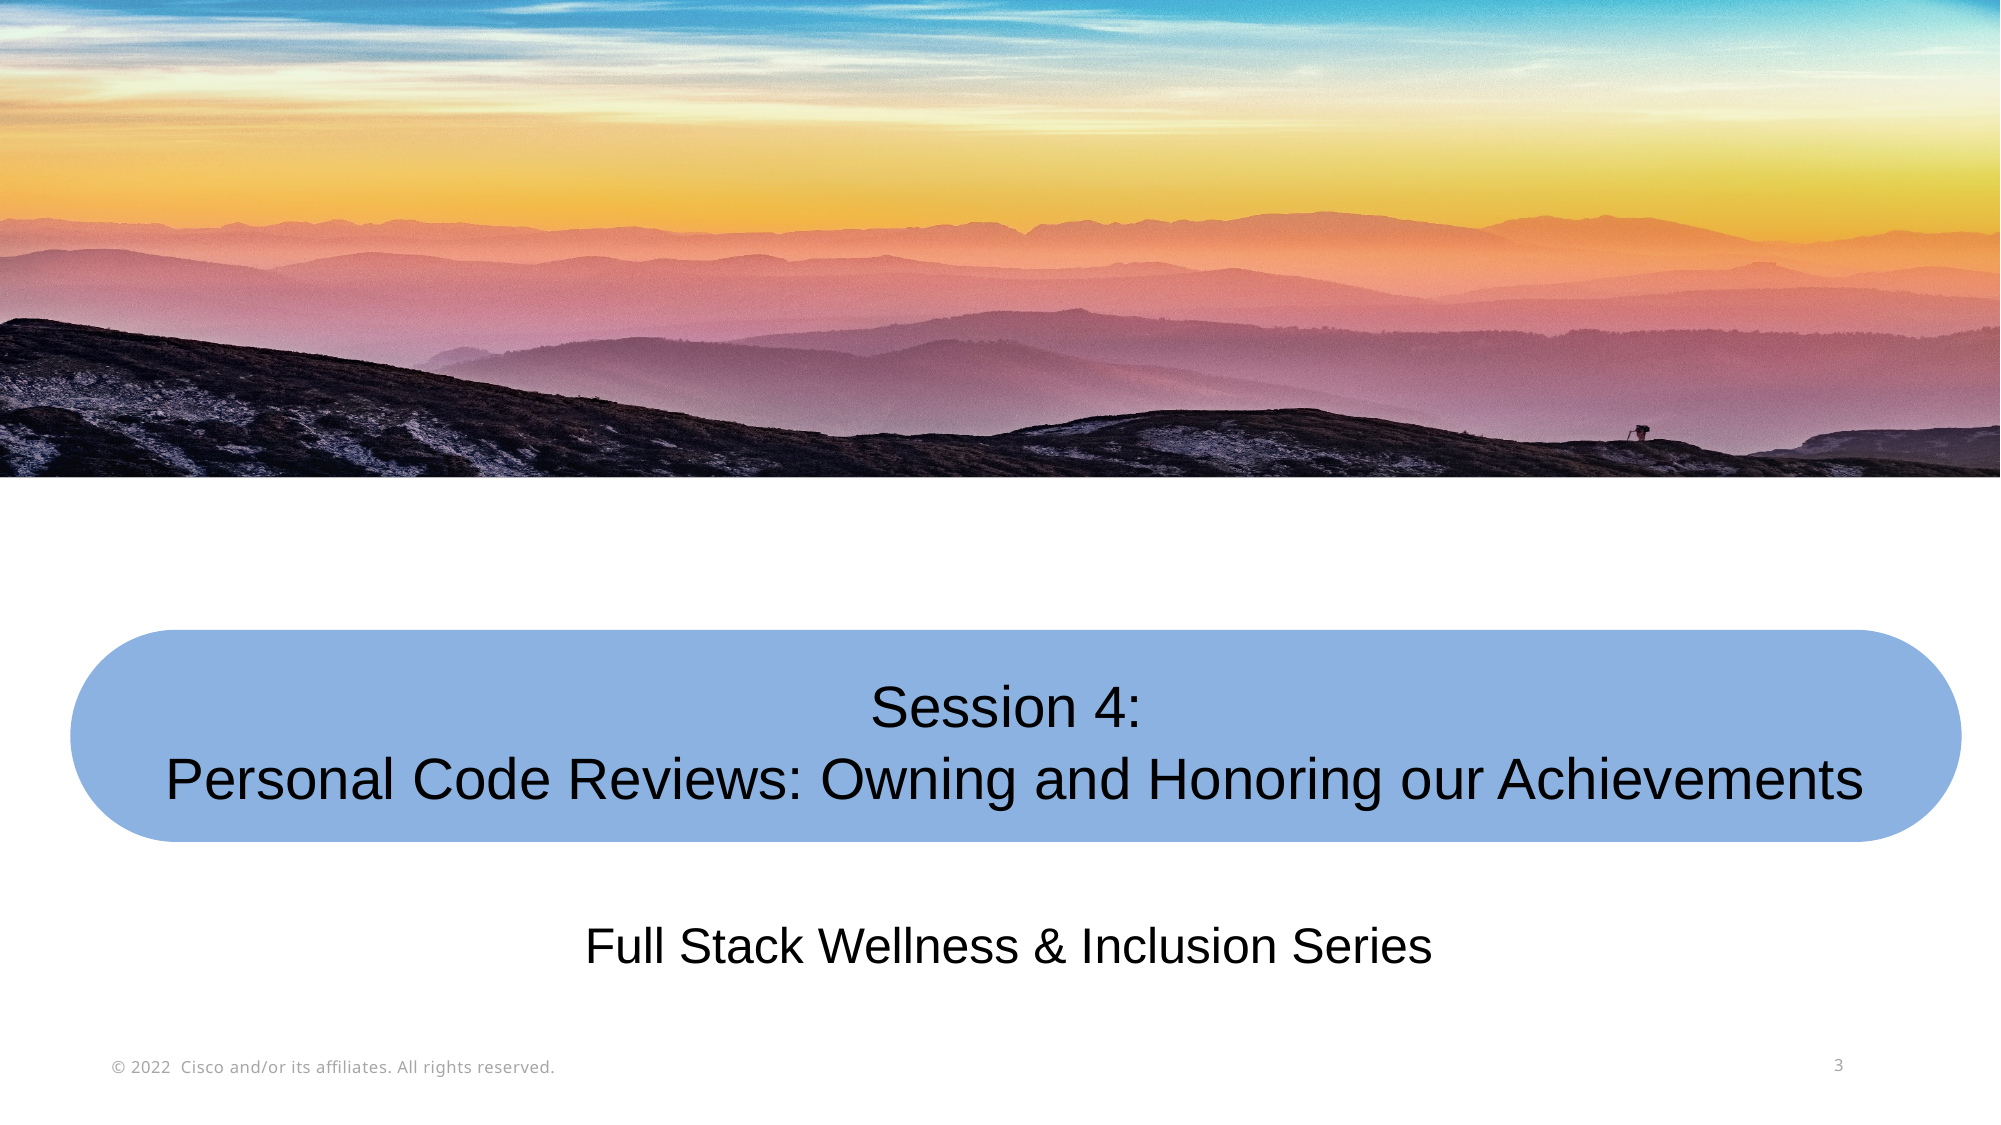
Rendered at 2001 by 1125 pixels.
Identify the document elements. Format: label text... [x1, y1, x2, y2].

text_box Full Stack Wellness & Inclusion Series [70, 919, 1962, 974]
text_box Session 4: Personal Code Reviews: Owning and Honoring our Achievements [70, 629, 1962, 842]
text_box [0, 0, 2000, 478]
